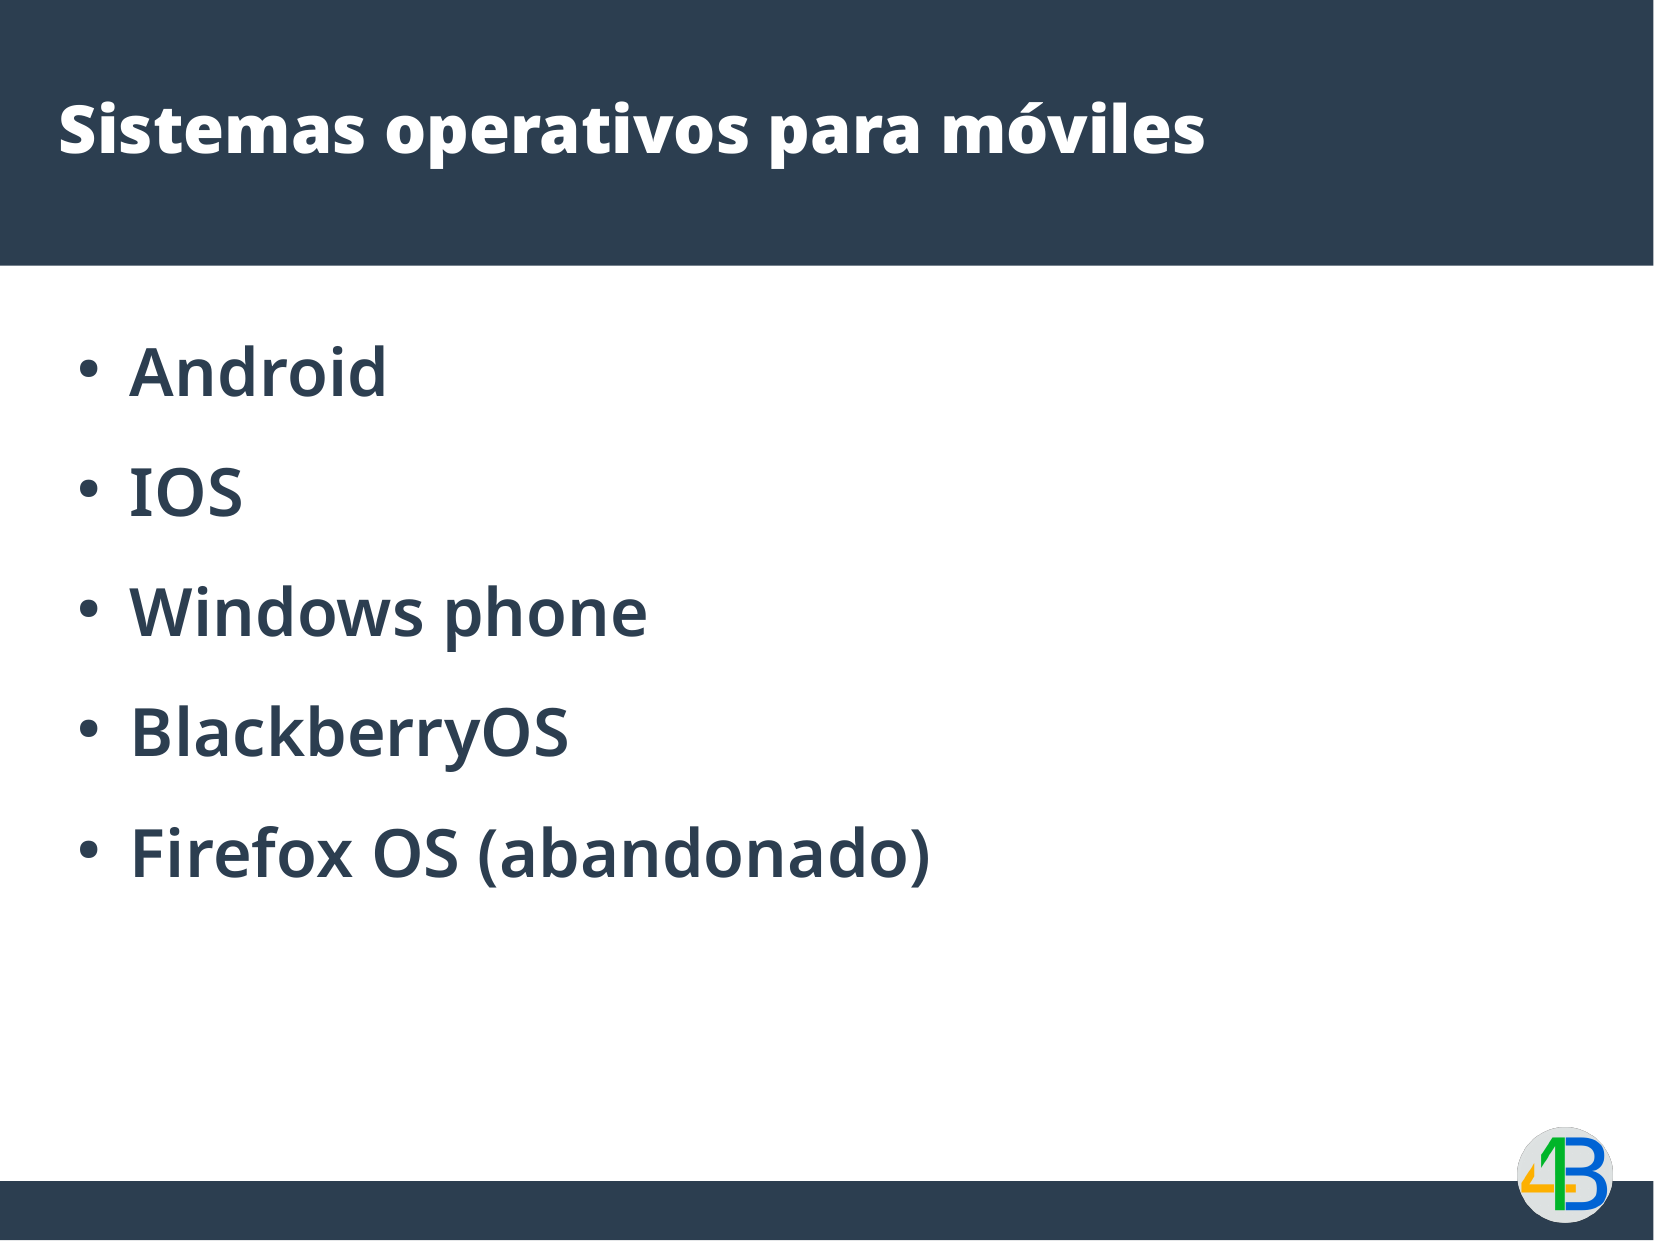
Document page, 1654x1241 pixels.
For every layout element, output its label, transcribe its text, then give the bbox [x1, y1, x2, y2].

list Android IOS Windows phone BlackberryOS Firefox OS (abandonado) [59, 324, 1595, 1152]
picture [1517, 1127, 1613, 1223]
title Sistemas operativos para móviles [59, 49, 1595, 207]
